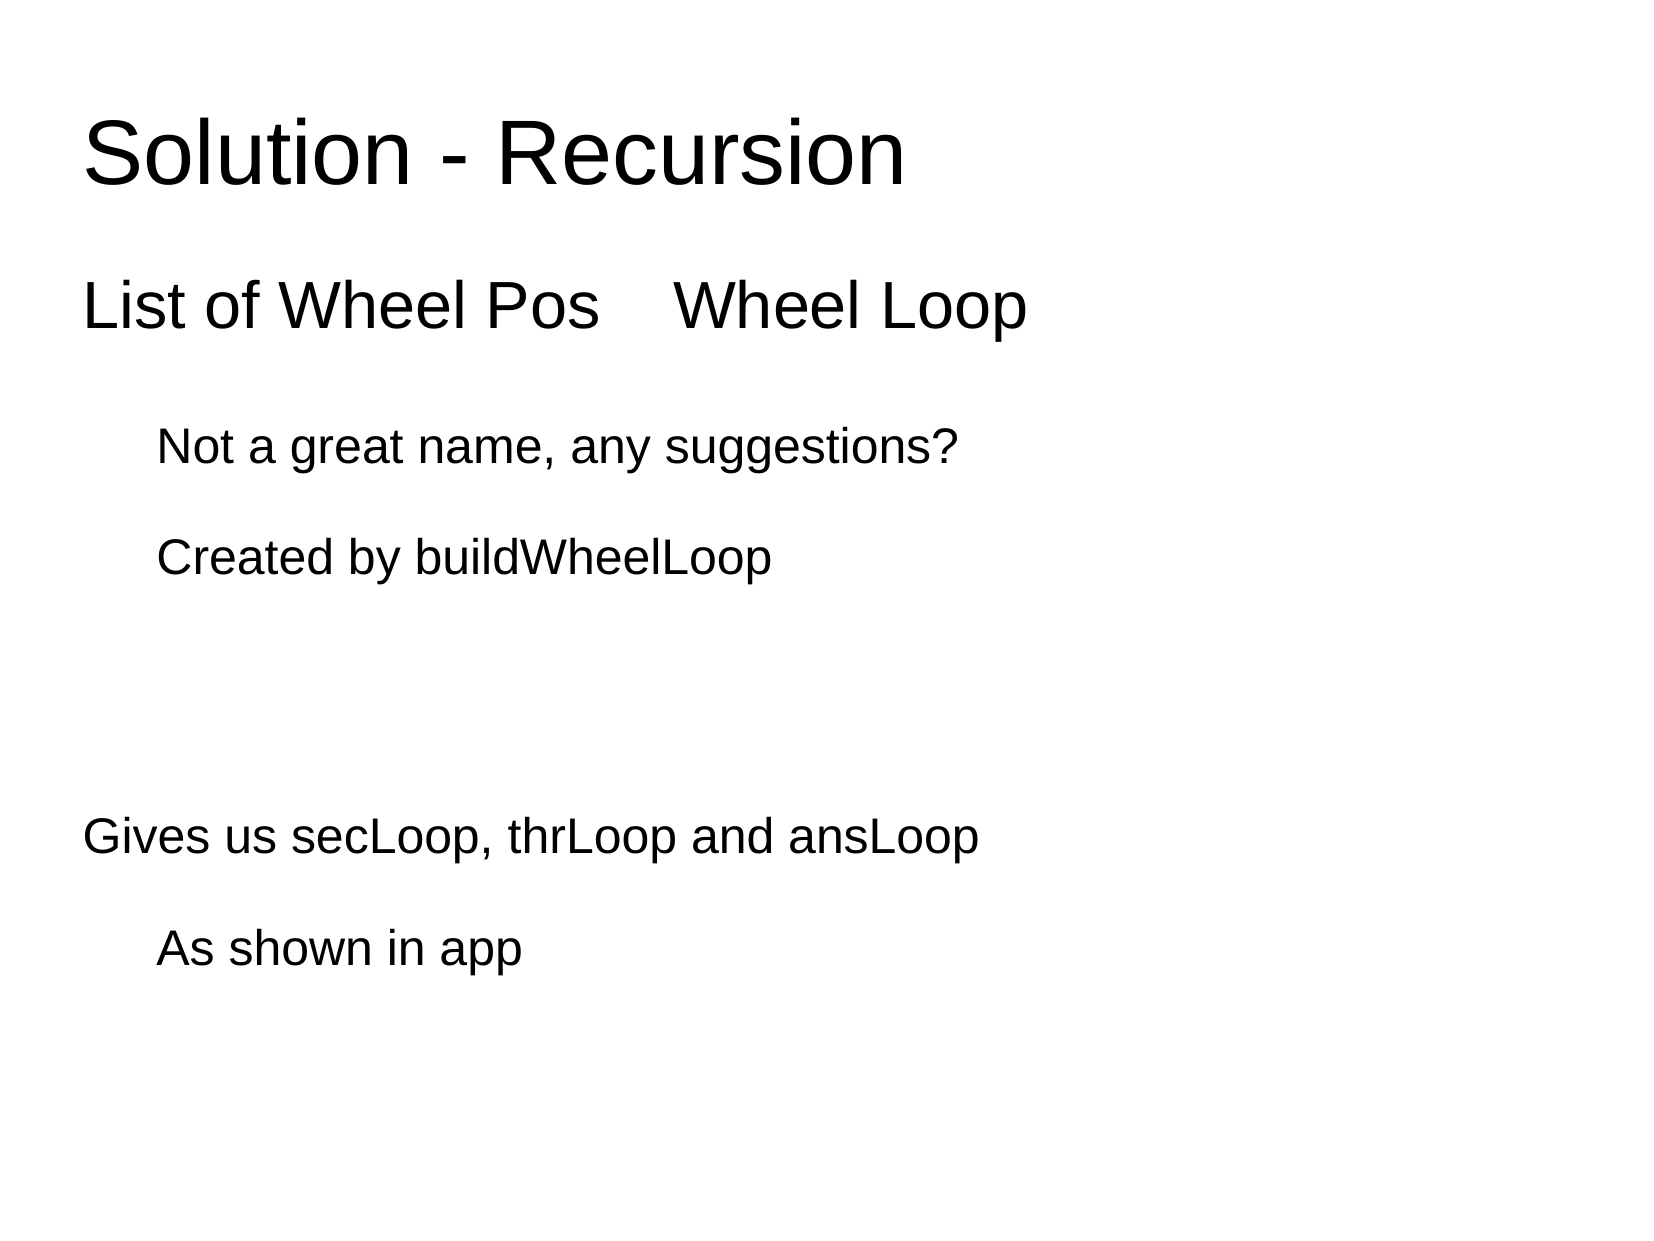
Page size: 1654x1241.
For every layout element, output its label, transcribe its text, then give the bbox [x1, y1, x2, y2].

title Solution - Recursion [82, 49, 1571, 193]
subtitle List of Wheel Pos Wheel Loop Not a great name, any suggestions? Created by buildWheelLoop Gives us secLoop, thrLoop and ansLoop As shown in app [82, 193, 1571, 1106]
